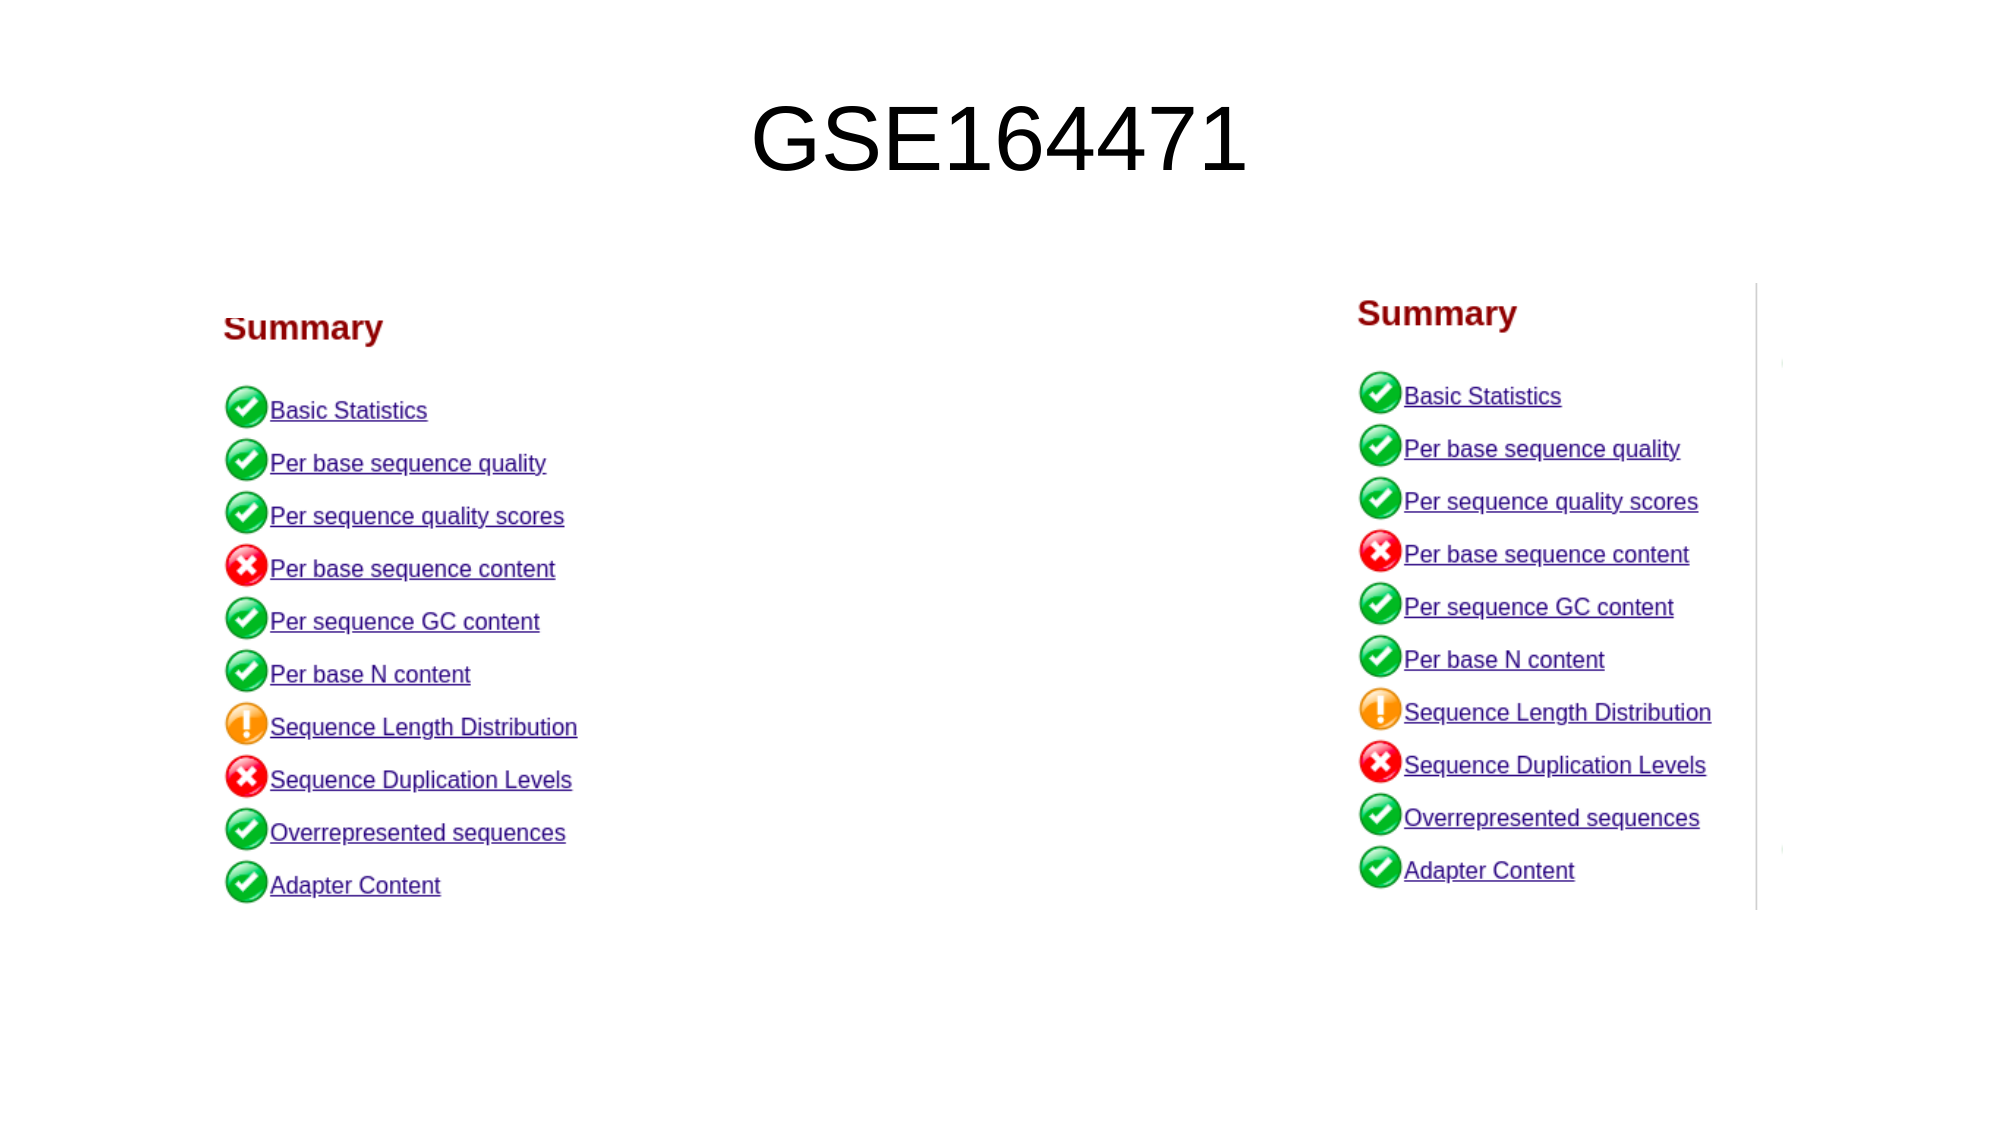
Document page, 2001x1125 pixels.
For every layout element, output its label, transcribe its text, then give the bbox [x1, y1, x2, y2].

picture [200, 318, 591, 934]
picture [1334, 283, 1783, 910]
title GSE164471 [99, 44, 1901, 233]
